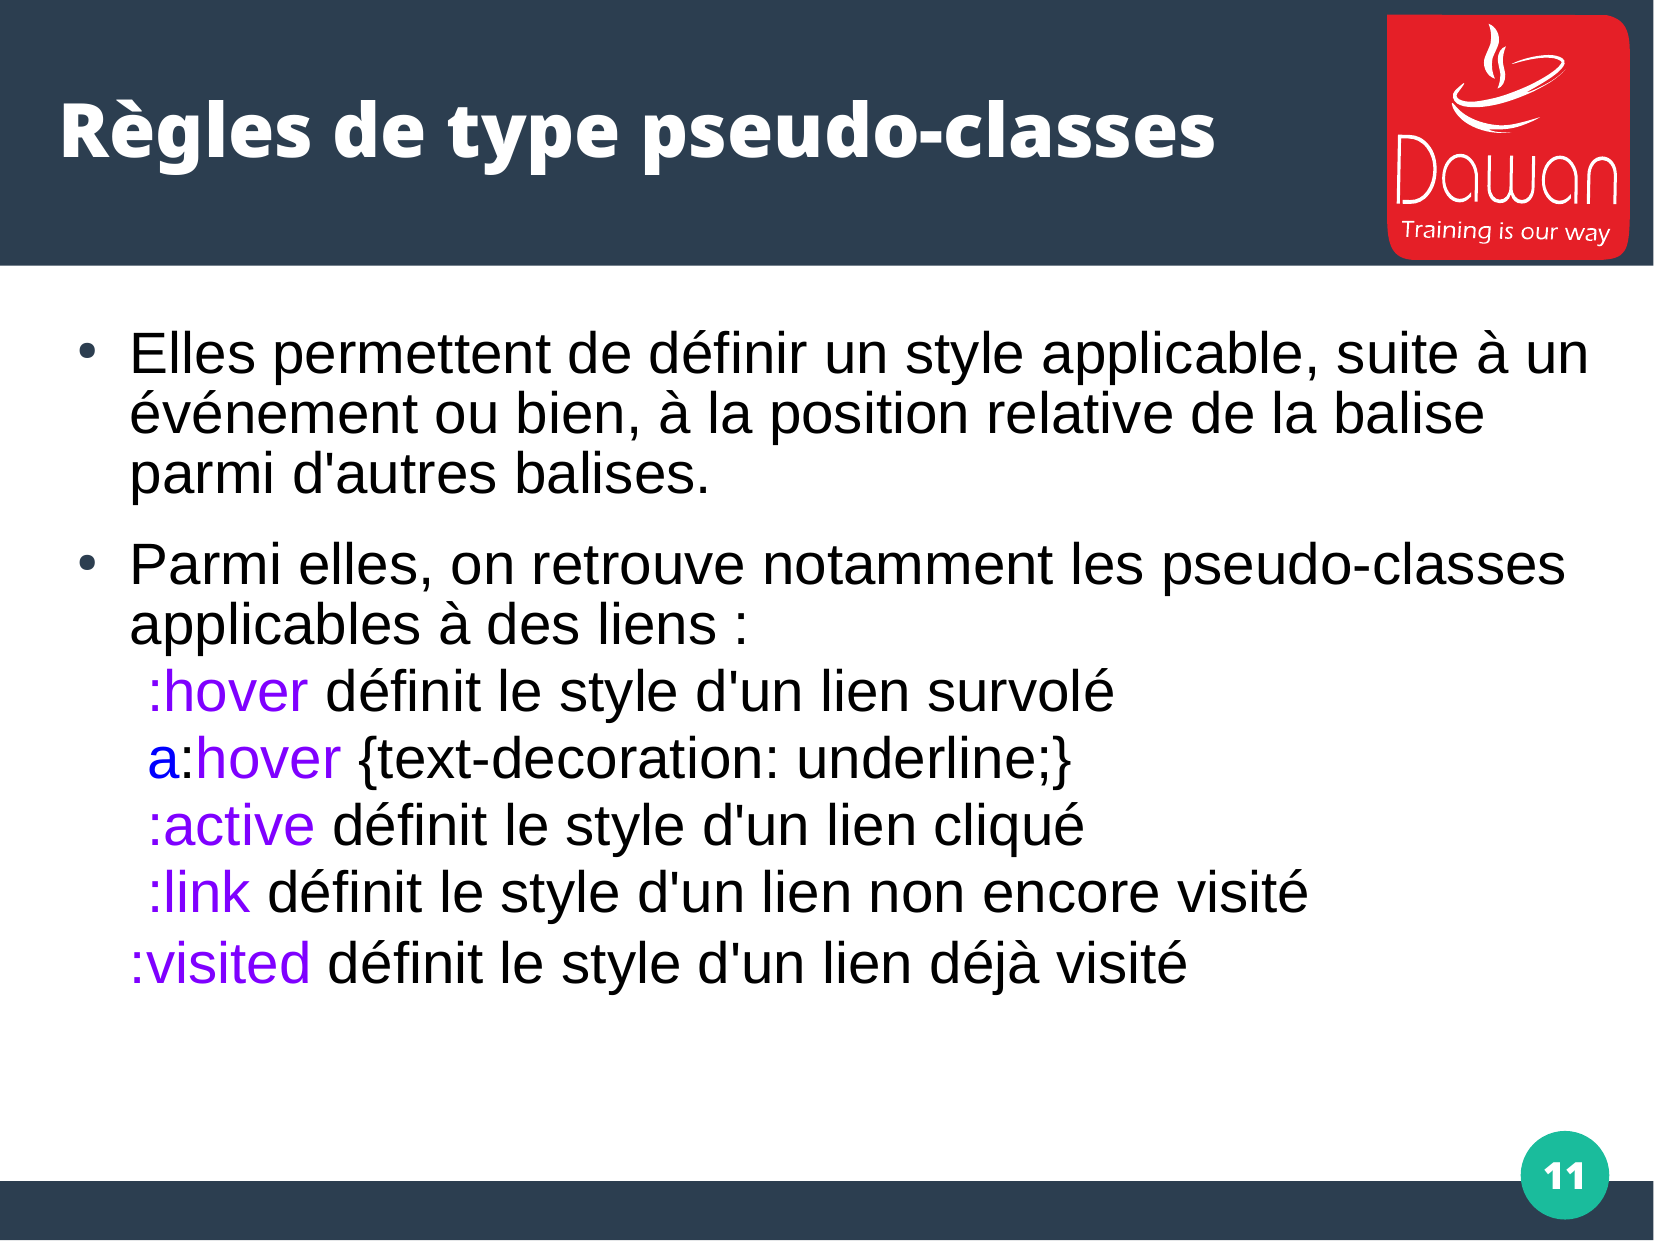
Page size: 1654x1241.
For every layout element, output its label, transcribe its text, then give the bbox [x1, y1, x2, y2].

picture [1387, 14, 1630, 260]
list Elles permettent de définir un style applicable, suite à un événement ou bien, à la position relative de la balise parmi d'autres balises. Parmi elles, on retrouve notamment les pseudo-classes applicables à des liens : :hover définit le style d'un lien survolé a:hover {text-decoration: underline;} :active définit le style d'un lien cliqué :link définit le style d'un lien non encore visité :visited définit le style d'un lien déjà visité [59, 324, 1595, 1152]
title Règles de type pseudo-classes [59, 49, 1387, 207]
